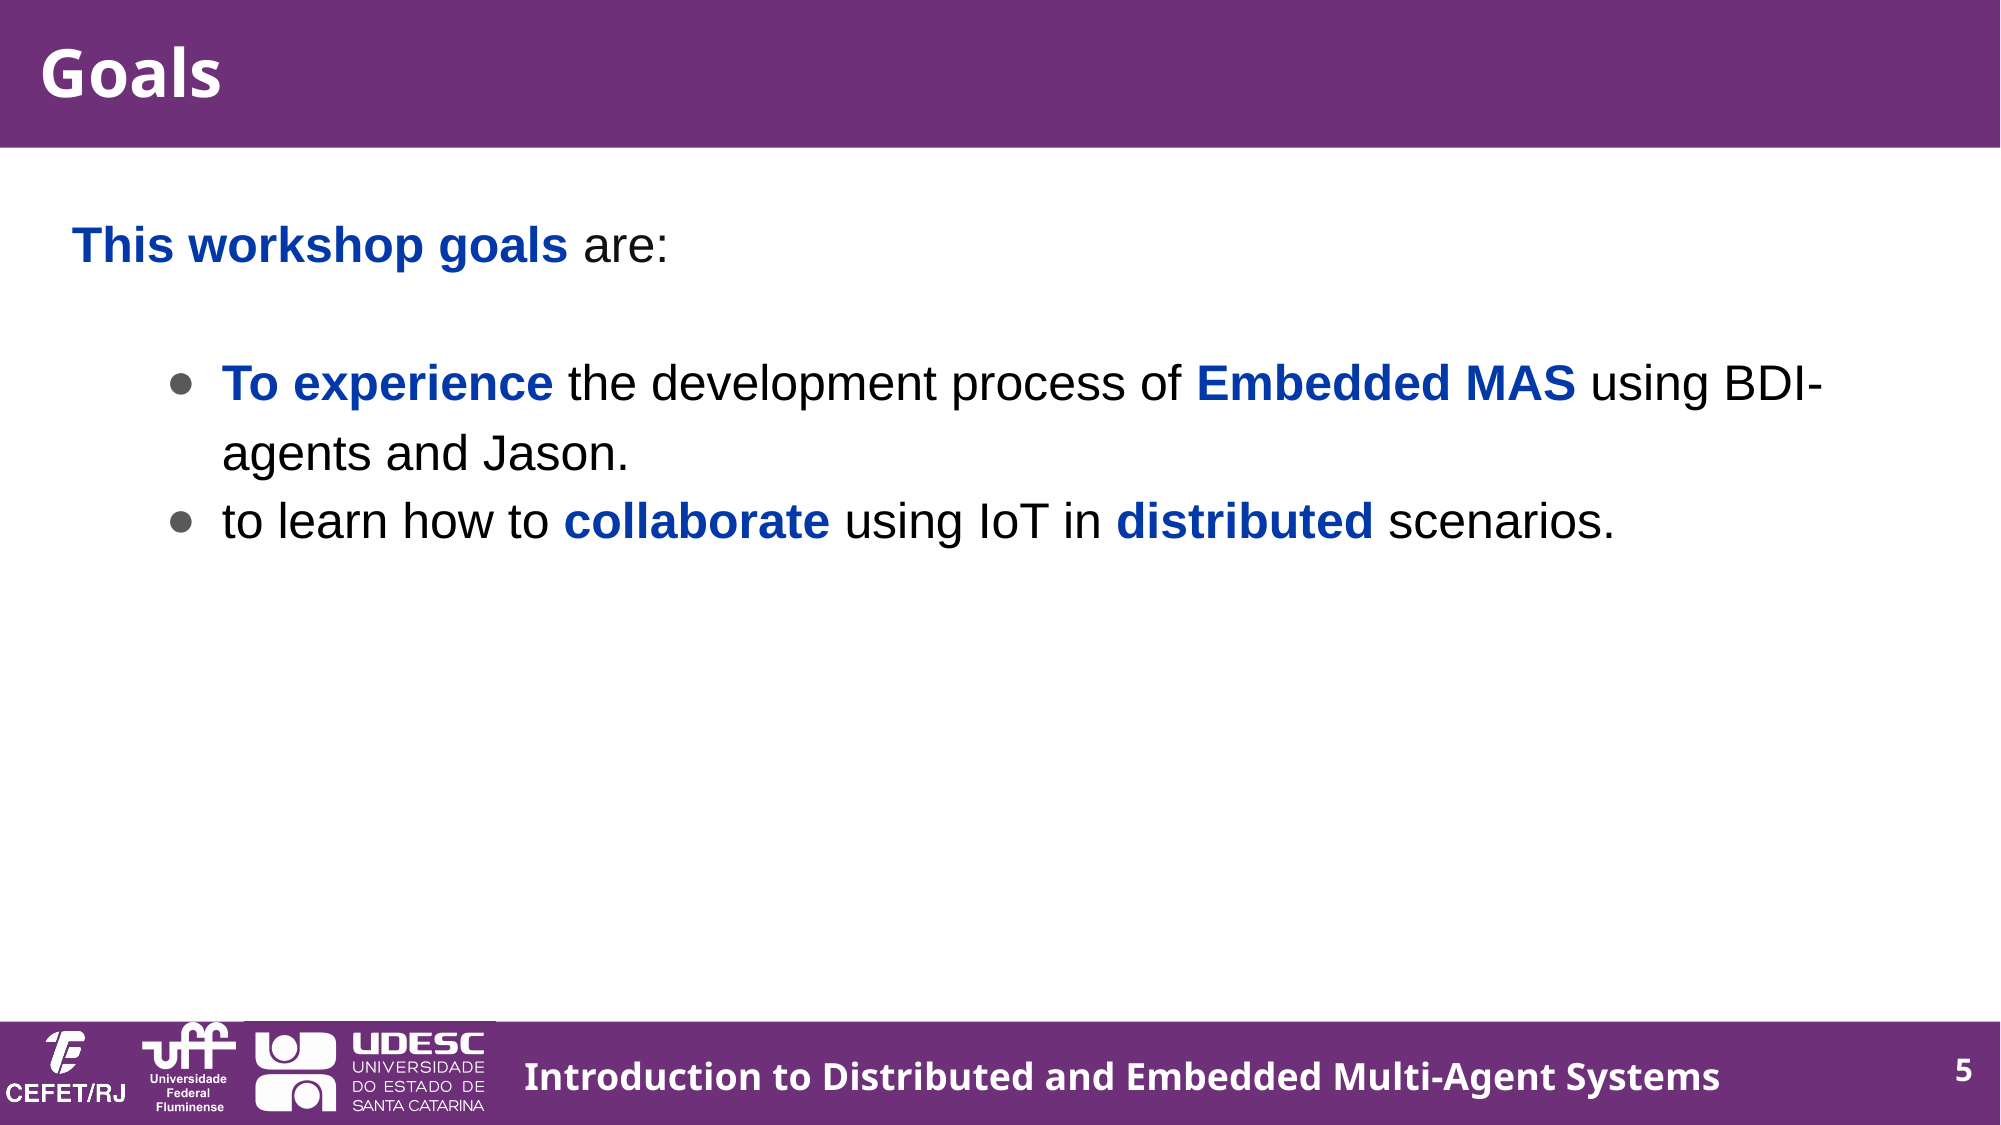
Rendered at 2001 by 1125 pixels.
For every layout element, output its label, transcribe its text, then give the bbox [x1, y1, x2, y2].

text_box This workshop goals are: To experience the development process of Embedded MAS using BDI-agents and Jason. to learn how to collaborate using IoT in distributed scenarios. [57, 188, 1967, 1016]
text_box Goals [25, 23, 1999, 119]
picture [141, 1021, 237, 1117]
picture [6, 1009, 125, 1125]
picture [244, 1021, 496, 1123]
